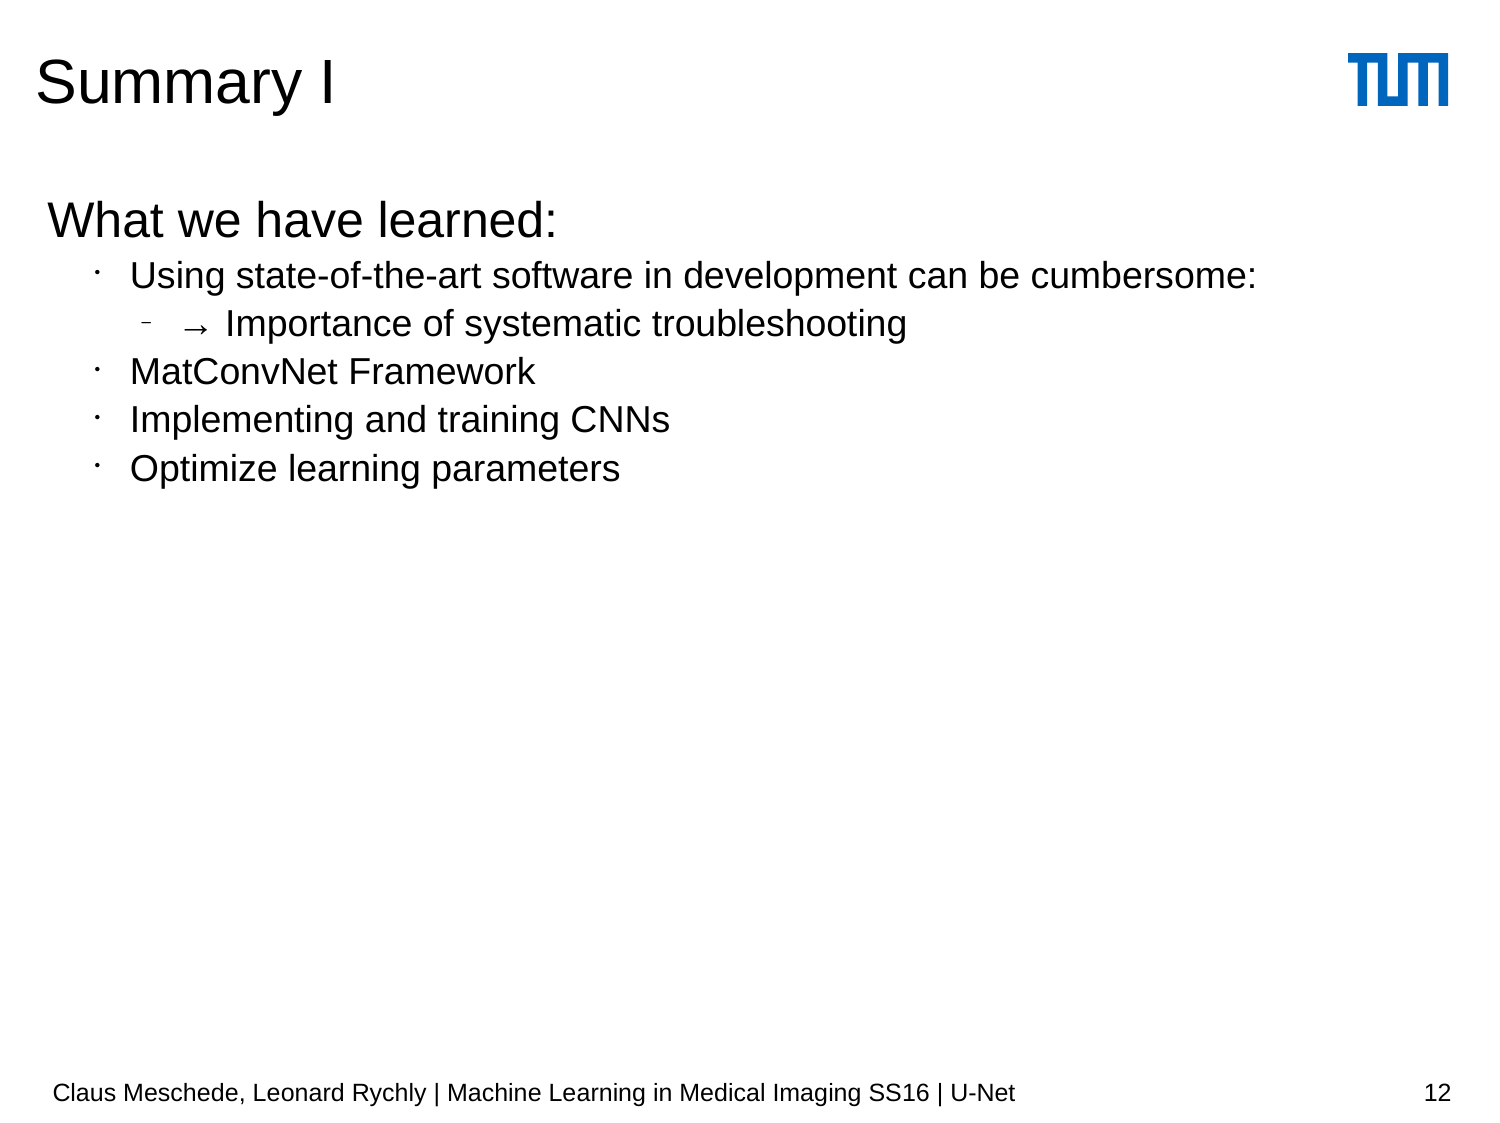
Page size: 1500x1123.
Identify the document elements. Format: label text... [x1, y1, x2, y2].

list What we have learned: Using state-of-the-art software in development can be cumbersome: → Importance of systematic troubleshooting MatConvNet Framework Implementing and training CNNs Optimize learning parameters [47, 141, 1447, 1084]
title Summary I [35, 47, 1436, 118]
